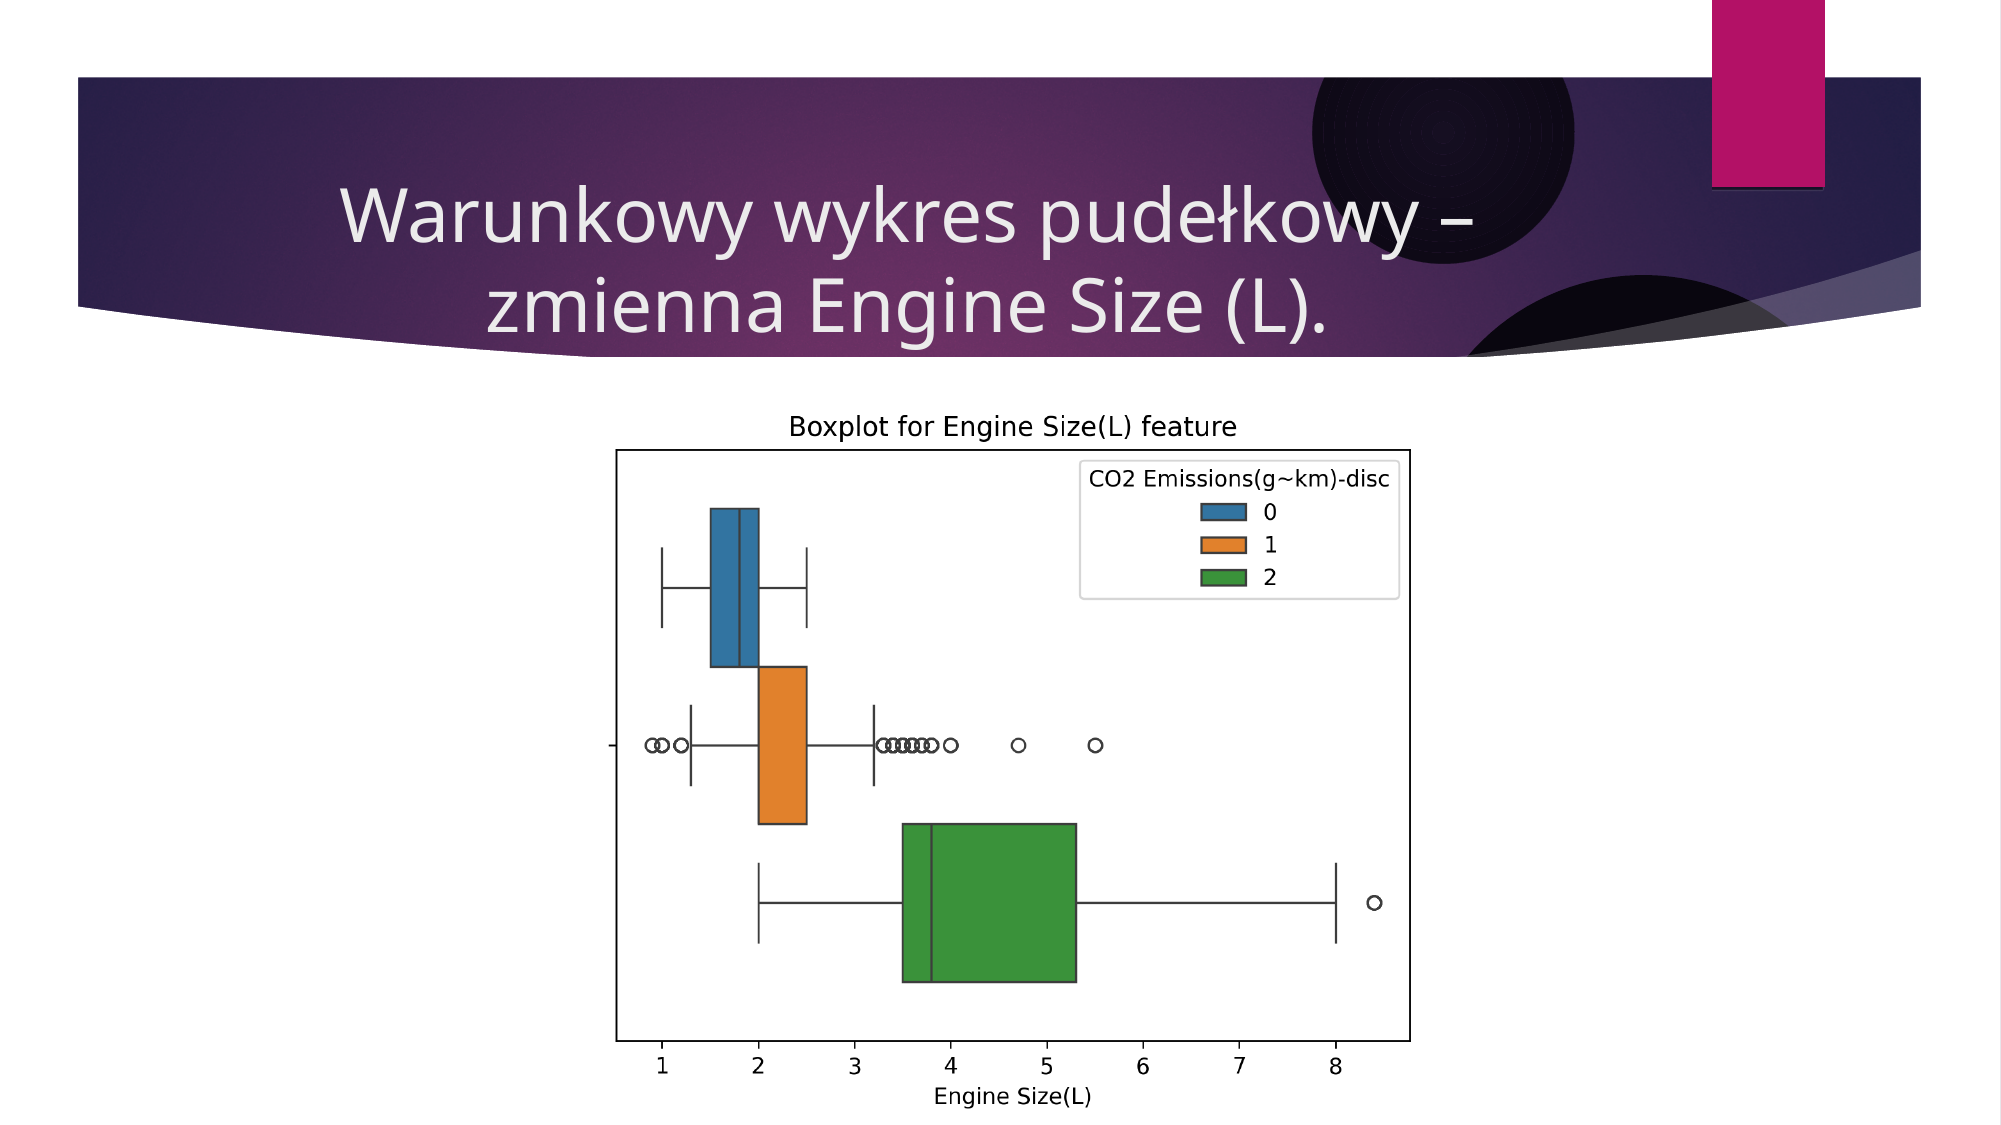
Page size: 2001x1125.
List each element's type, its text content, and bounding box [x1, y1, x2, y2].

title Warunkowy wykres pudełkowy – zmienna Engine Size (L). [189, 159, 1627, 276]
picture [488, 357, 1512, 1125]
